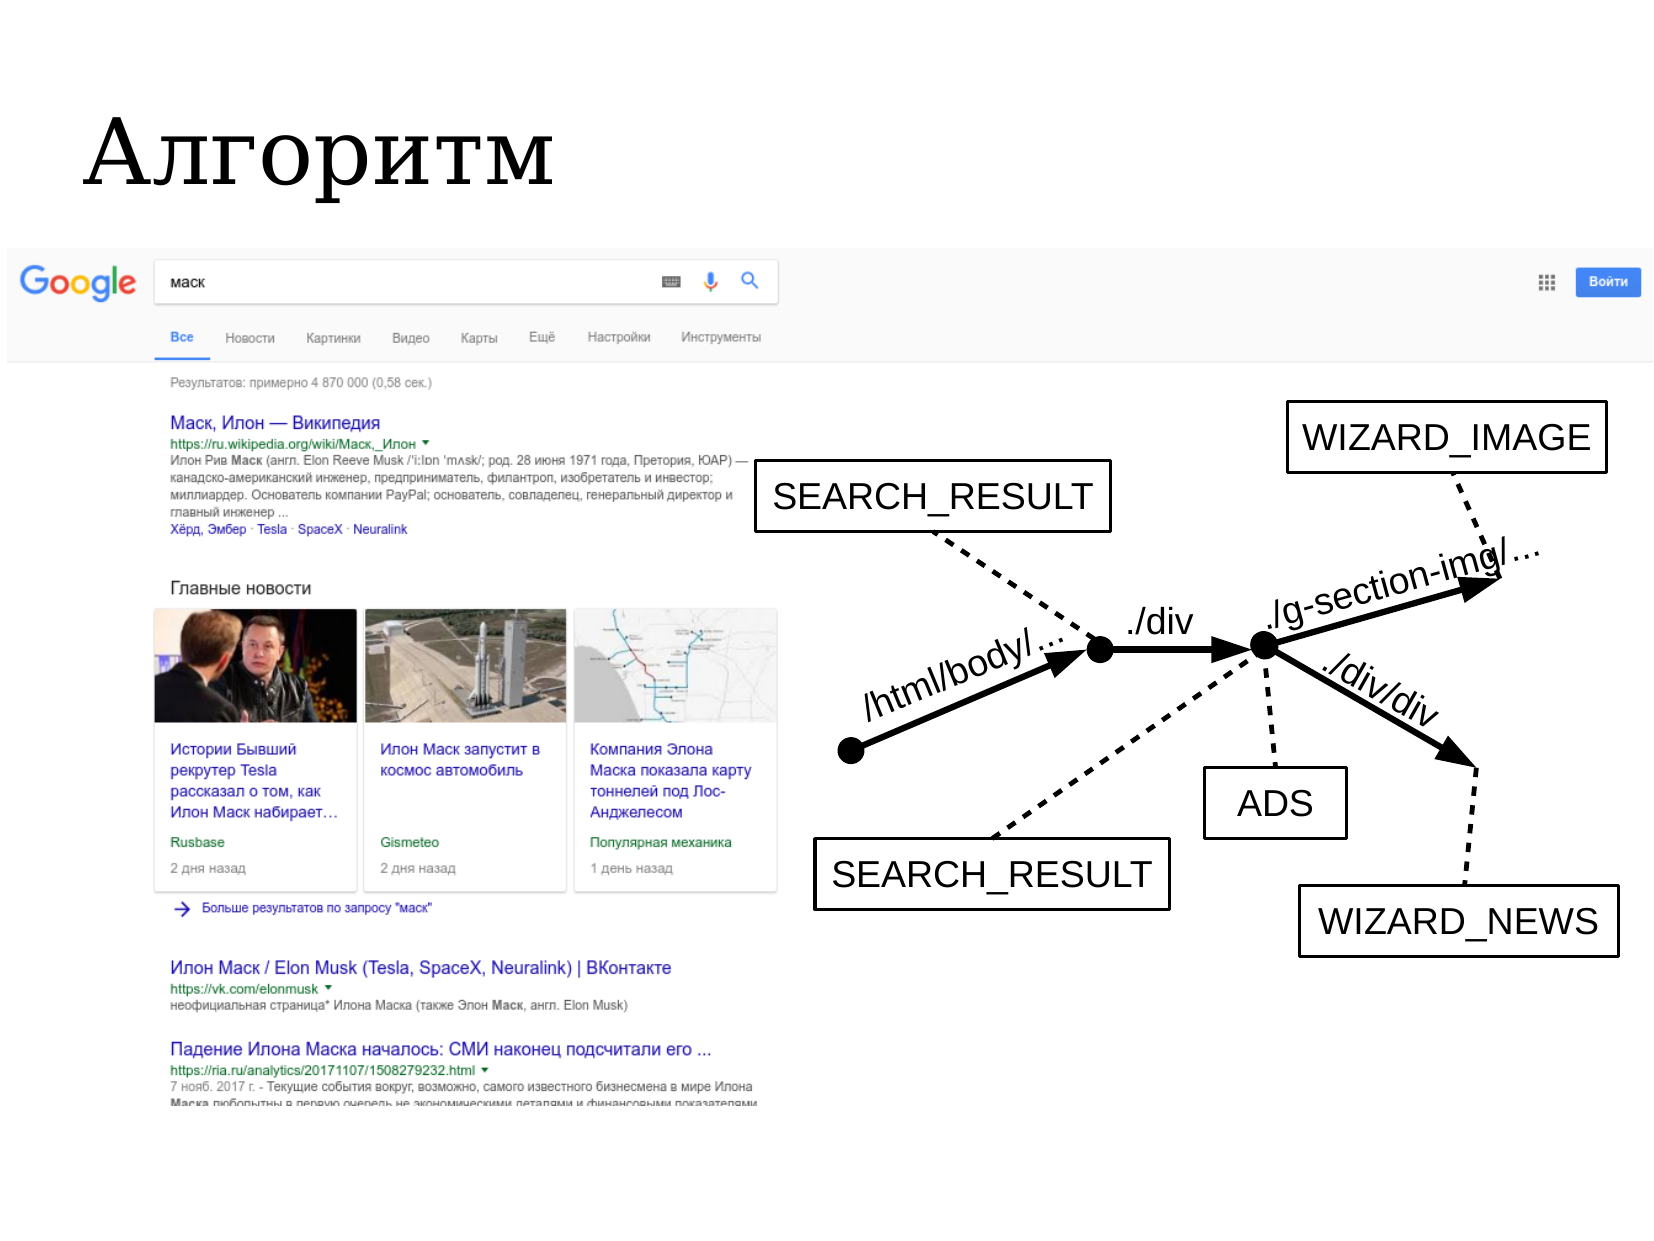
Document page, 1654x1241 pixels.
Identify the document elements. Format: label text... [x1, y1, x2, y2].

title Алгоритм [82, 49, 1571, 257]
text_box SEARCH_RESULT [755, 460, 1111, 532]
text_box /html/body/... [838, 581, 1124, 745]
text_box WIZARD_NEWS [1299, 885, 1619, 957]
text_box ./g-section-img/... [1240, 510, 1563, 650]
text_box WIZARD_IMAGE [1287, 401, 1607, 473]
picture [7, 248, 1654, 1106]
text_box ./div/div [1298, 625, 1512, 780]
text_box SEARCH_RESULT [814, 838, 1170, 910]
text_box ./div [1110, 592, 1229, 650]
text_box ADS [1204, 767, 1347, 839]
